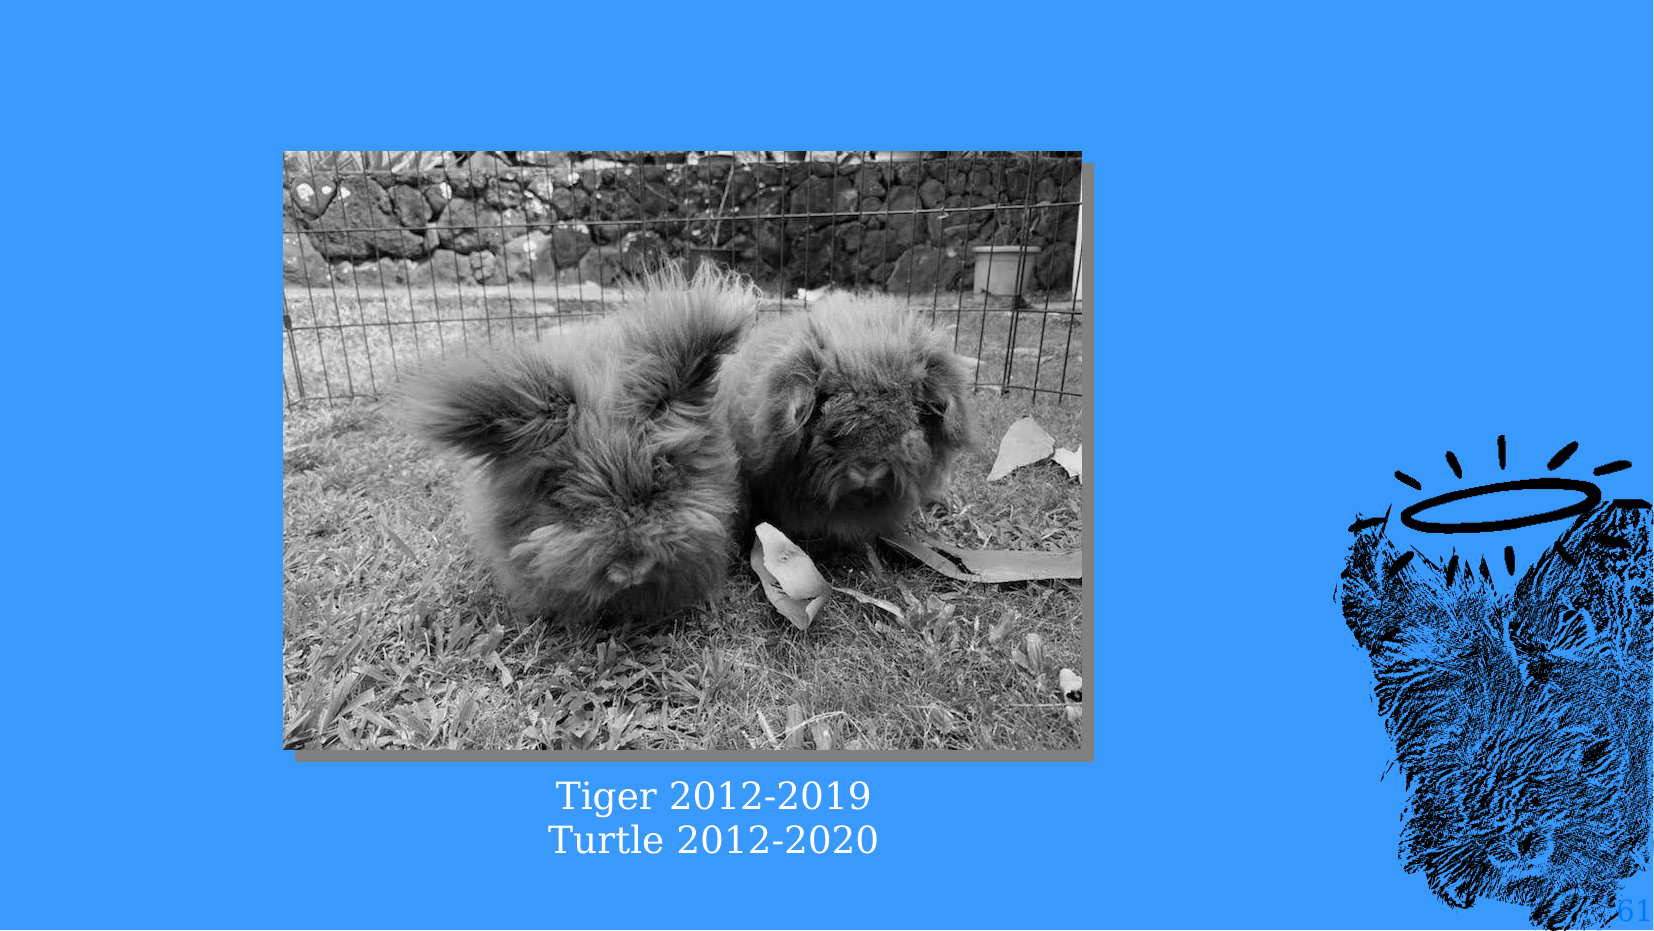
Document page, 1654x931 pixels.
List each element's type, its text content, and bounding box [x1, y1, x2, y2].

picture [283, 151, 1082, 751]
picture [1333, 435, 1654, 931]
text_box Tiger 2012-2019 Turtle 2012-2020 [533, 767, 895, 870]
